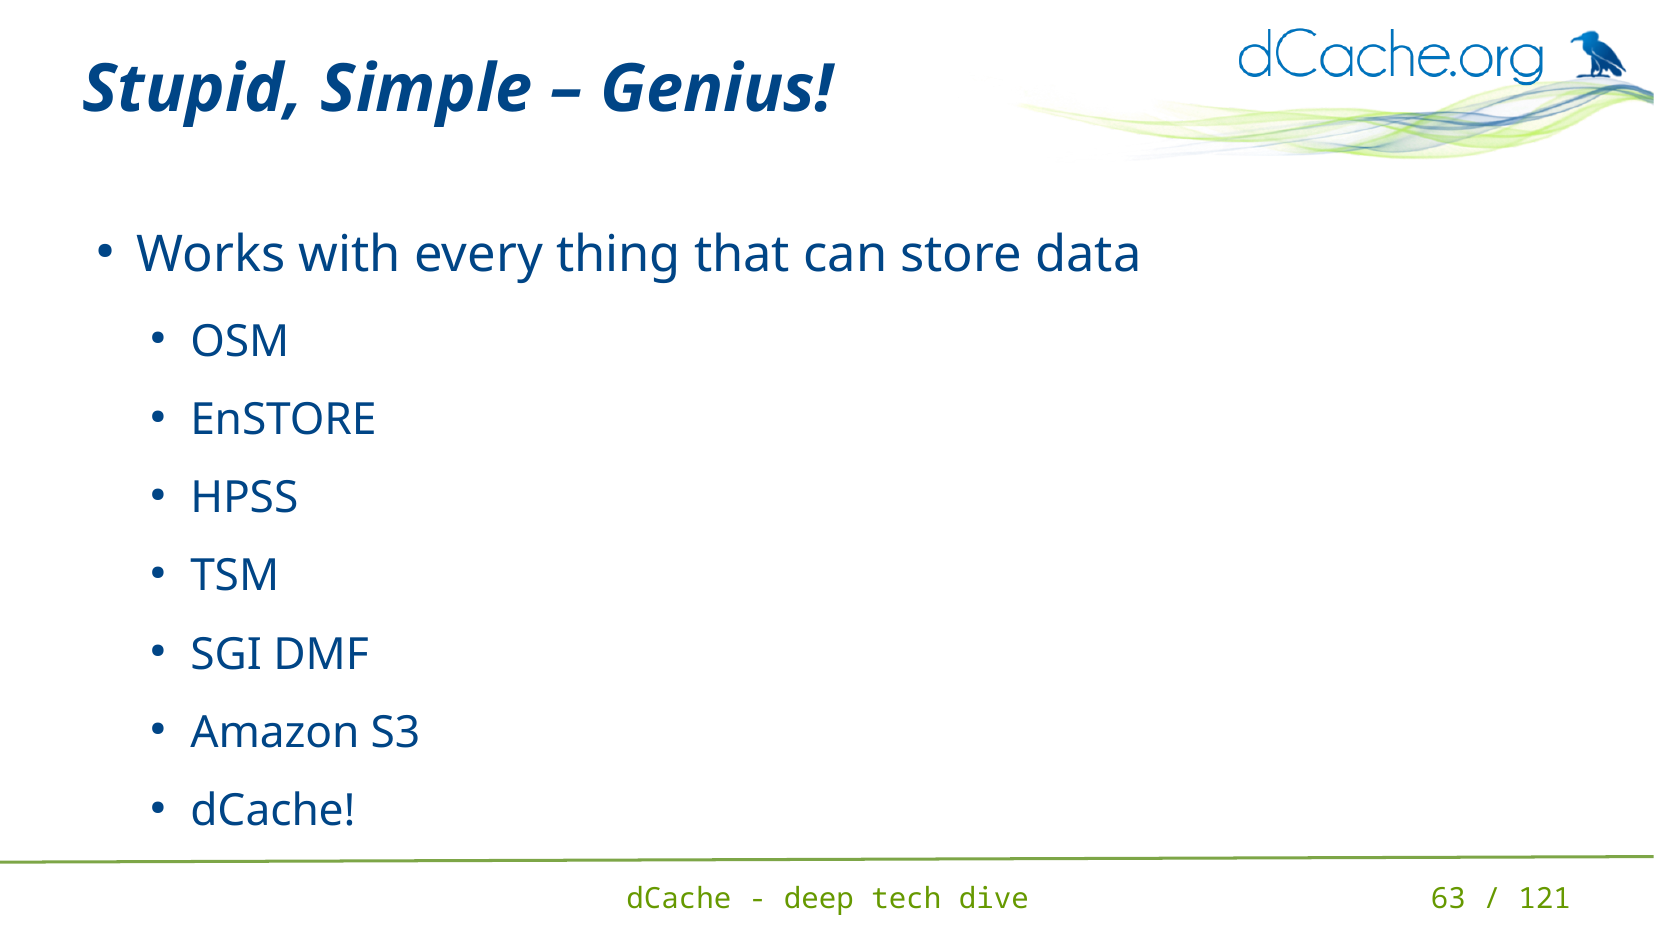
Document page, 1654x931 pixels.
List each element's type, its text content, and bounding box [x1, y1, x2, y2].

list Works with every thing that can store data OSM EnSTORE HPSS TSM SGI DMF Amazon S3 dCache! [82, 217, 1571, 839]
title Stupid, Simple – Genius! [82, 40, 1605, 131]
picture [956, 16, 1654, 169]
